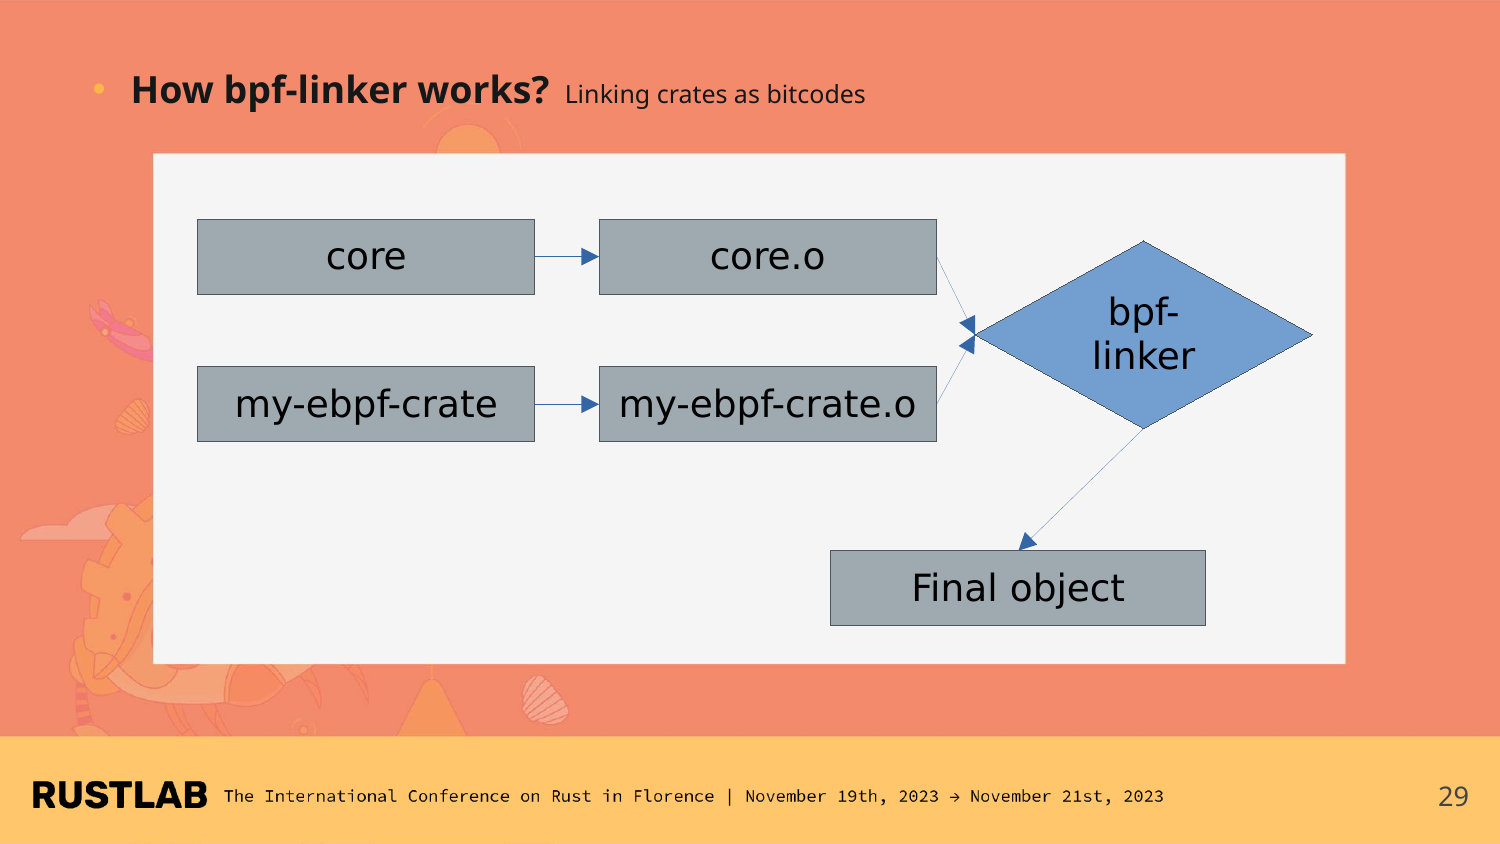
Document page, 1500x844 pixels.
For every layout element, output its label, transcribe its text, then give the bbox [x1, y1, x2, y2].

text_box my-ebpf-crate [197, 366, 535, 442]
text_box Final object [830, 550, 1206, 626]
text_box core.o [599, 219, 937, 295]
text_box core [197, 219, 535, 295]
picture [0, 0, 1500, 844]
text_box my-ebpf-crate.o [599, 366, 937, 442]
text_box bpf-linker [975, 240, 1313, 429]
title How bpf-linker works? Linking crates as bitcodes [92, 65, 1408, 107]
